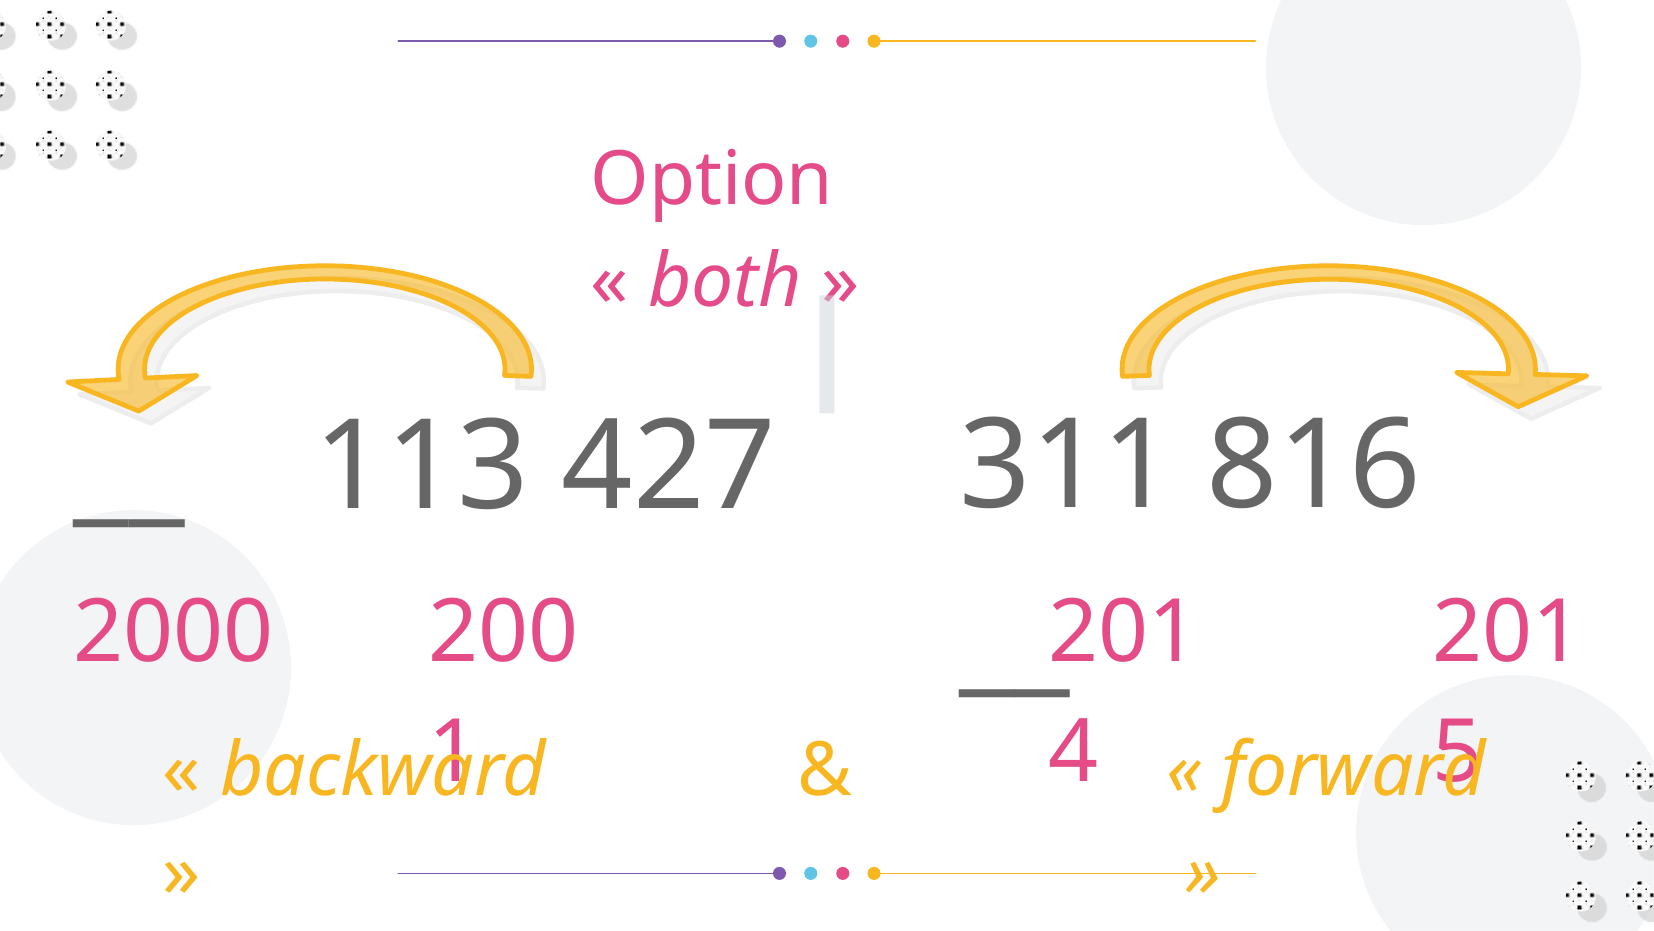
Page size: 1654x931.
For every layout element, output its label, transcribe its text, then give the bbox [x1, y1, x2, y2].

text_box 2014 [1033, 561, 1241, 664]
text_box 2000 [59, 561, 296, 664]
text_box 2001 [413, 561, 621, 664]
picture [35, 70, 66, 101]
text_box [867, 34, 881, 48]
picture [0, 13, 6, 38]
picture [1565, 761, 1596, 792]
picture [1625, 821, 1654, 852]
text_box [772, 866, 787, 880]
text_box [804, 866, 818, 880]
text_box « forward » [1151, 707, 1506, 798]
text_box [1122, 265, 1587, 407]
text_box & [782, 707, 872, 798]
picture [1565, 881, 1596, 912]
text_box « backward » [147, 707, 591, 798]
picture [95, 130, 127, 161]
picture [35, 10, 66, 41]
text_box [836, 34, 850, 48]
picture [95, 10, 126, 41]
text_box [772, 34, 787, 48]
picture [1565, 821, 1596, 852]
picture [35, 130, 67, 161]
text_box 311 816 __ [944, 366, 1625, 544]
picture [0, 133, 7, 158]
text_box __ 113 427 [59, 366, 827, 532]
text_box [836, 866, 850, 880]
text_box [867, 866, 881, 880]
picture [0, 73, 6, 98]
text_box [819, 295, 835, 414]
text_box Option « both » [575, 116, 1078, 207]
text_box [67, 265, 532, 412]
picture [95, 70, 126, 101]
picture [1625, 761, 1654, 792]
picture [1625, 881, 1654, 912]
text_box [804, 34, 818, 48]
text_box 2015 [1417, 561, 1625, 664]
